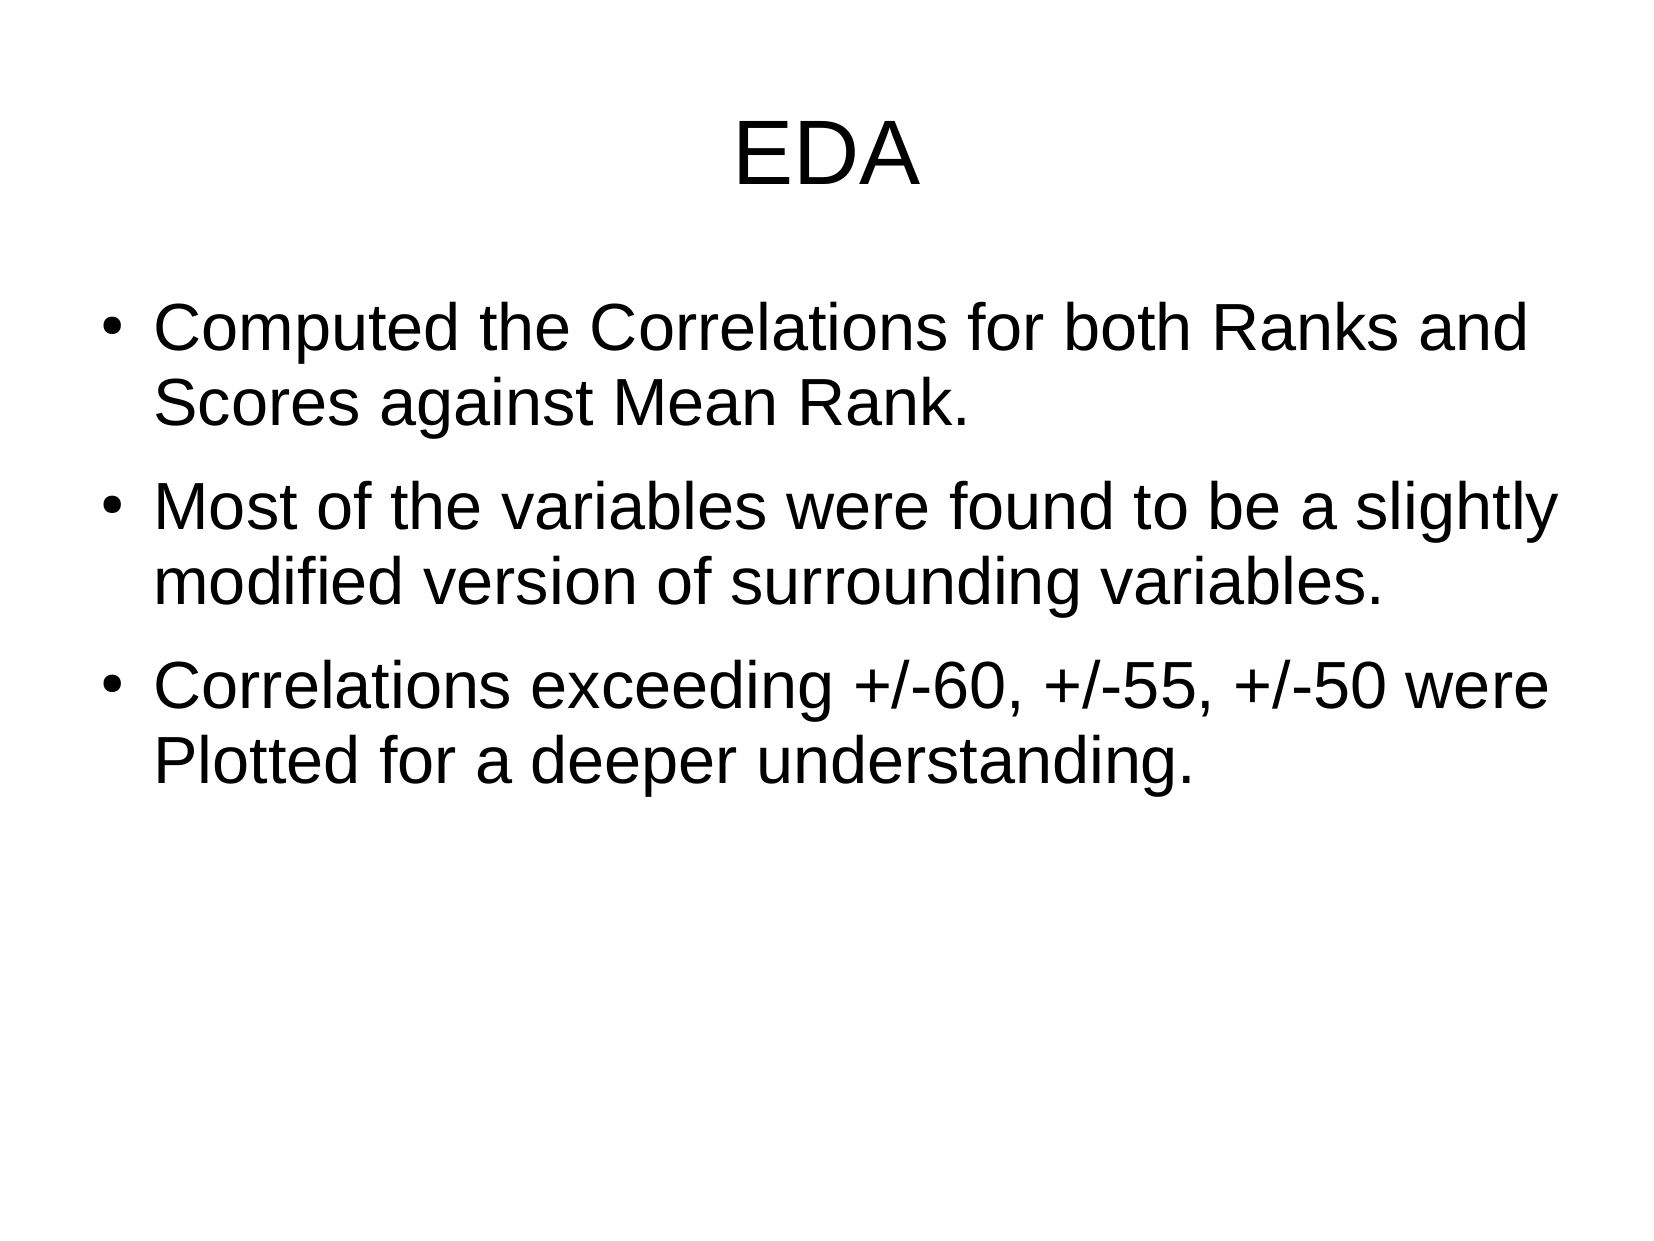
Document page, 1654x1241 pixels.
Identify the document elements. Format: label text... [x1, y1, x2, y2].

title EDA [82, 49, 1571, 257]
list Computed the Correlations for both Ranks and Scores against Mean Rank. Most of the variables were found to be a slightly modified version of surrounding variables. Correlations exceeding +/-60, +/-55, +/-50 were Plotted for a deeper understanding. [82, 290, 1571, 1010]
